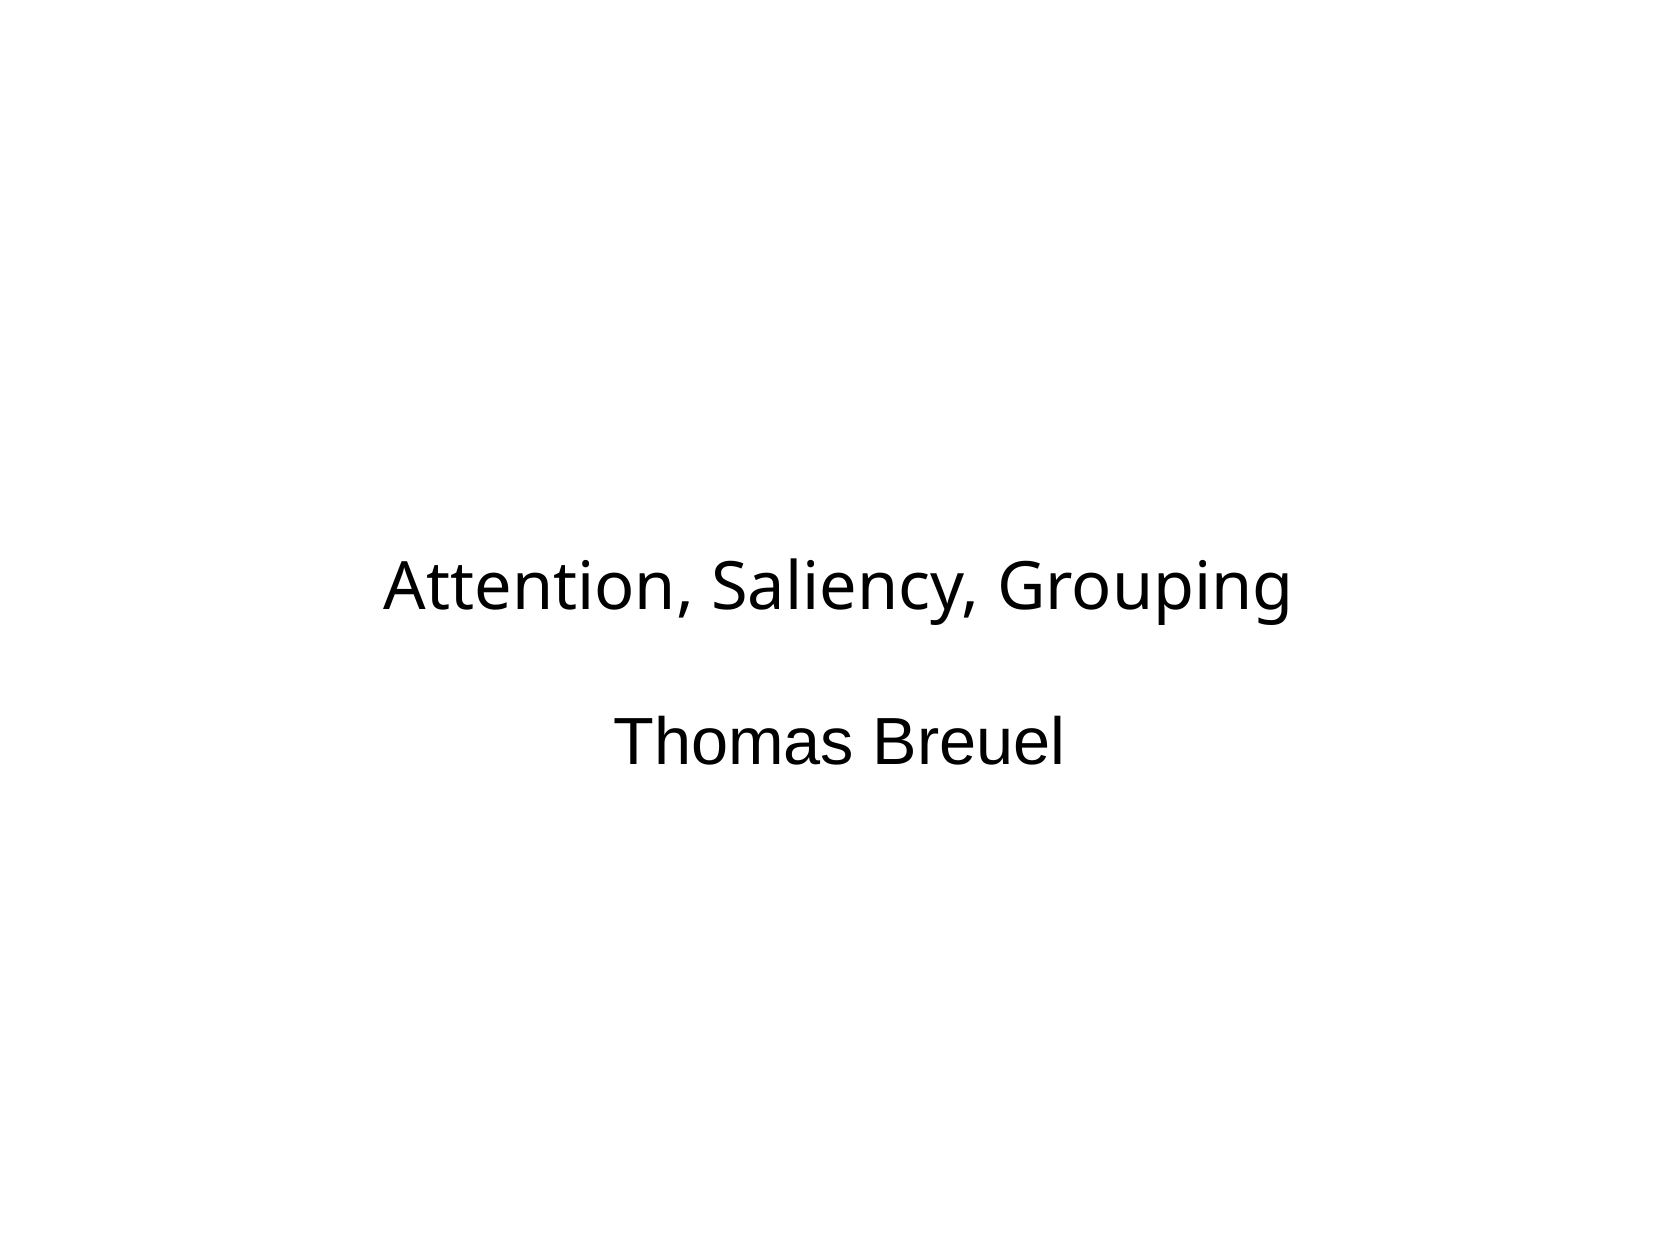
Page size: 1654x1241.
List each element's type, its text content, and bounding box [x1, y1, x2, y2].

subtitle Attention, Saliency, Grouping Thomas Breuel [25, 226, 1654, 1166]
